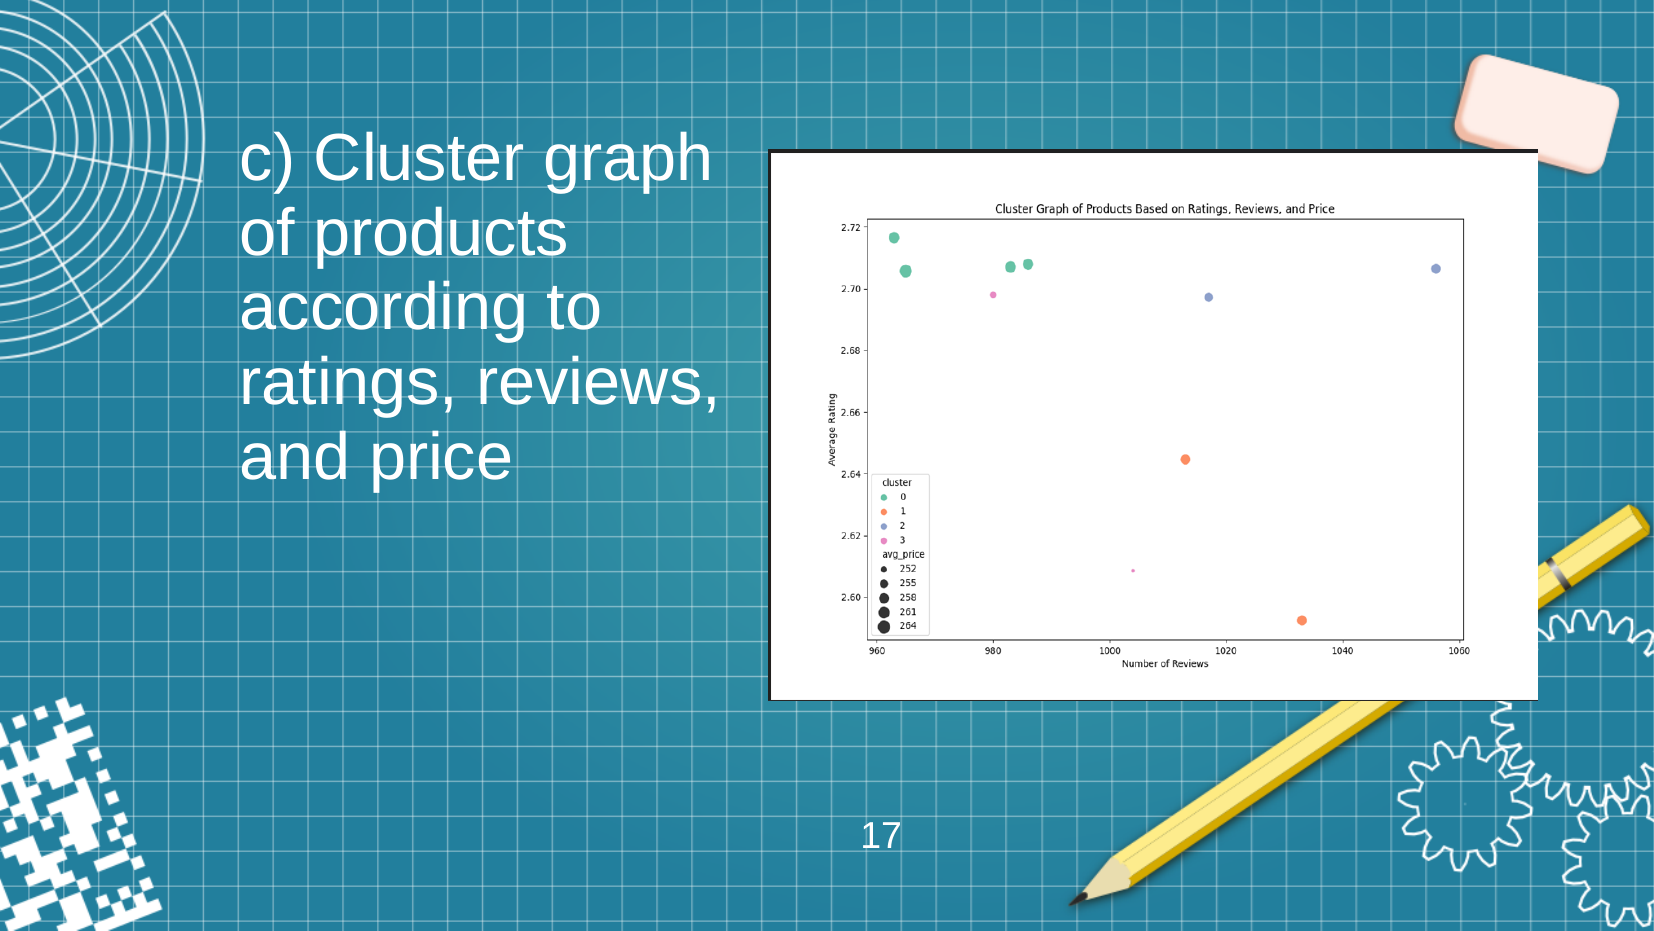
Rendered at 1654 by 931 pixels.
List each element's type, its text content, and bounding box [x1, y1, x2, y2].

text_box <number> [750, 806, 1013, 863]
picture [0, 0, 1654, 931]
text_box c) Cluster graph of products according to ratings, reviews, and price [225, 112, 751, 788]
